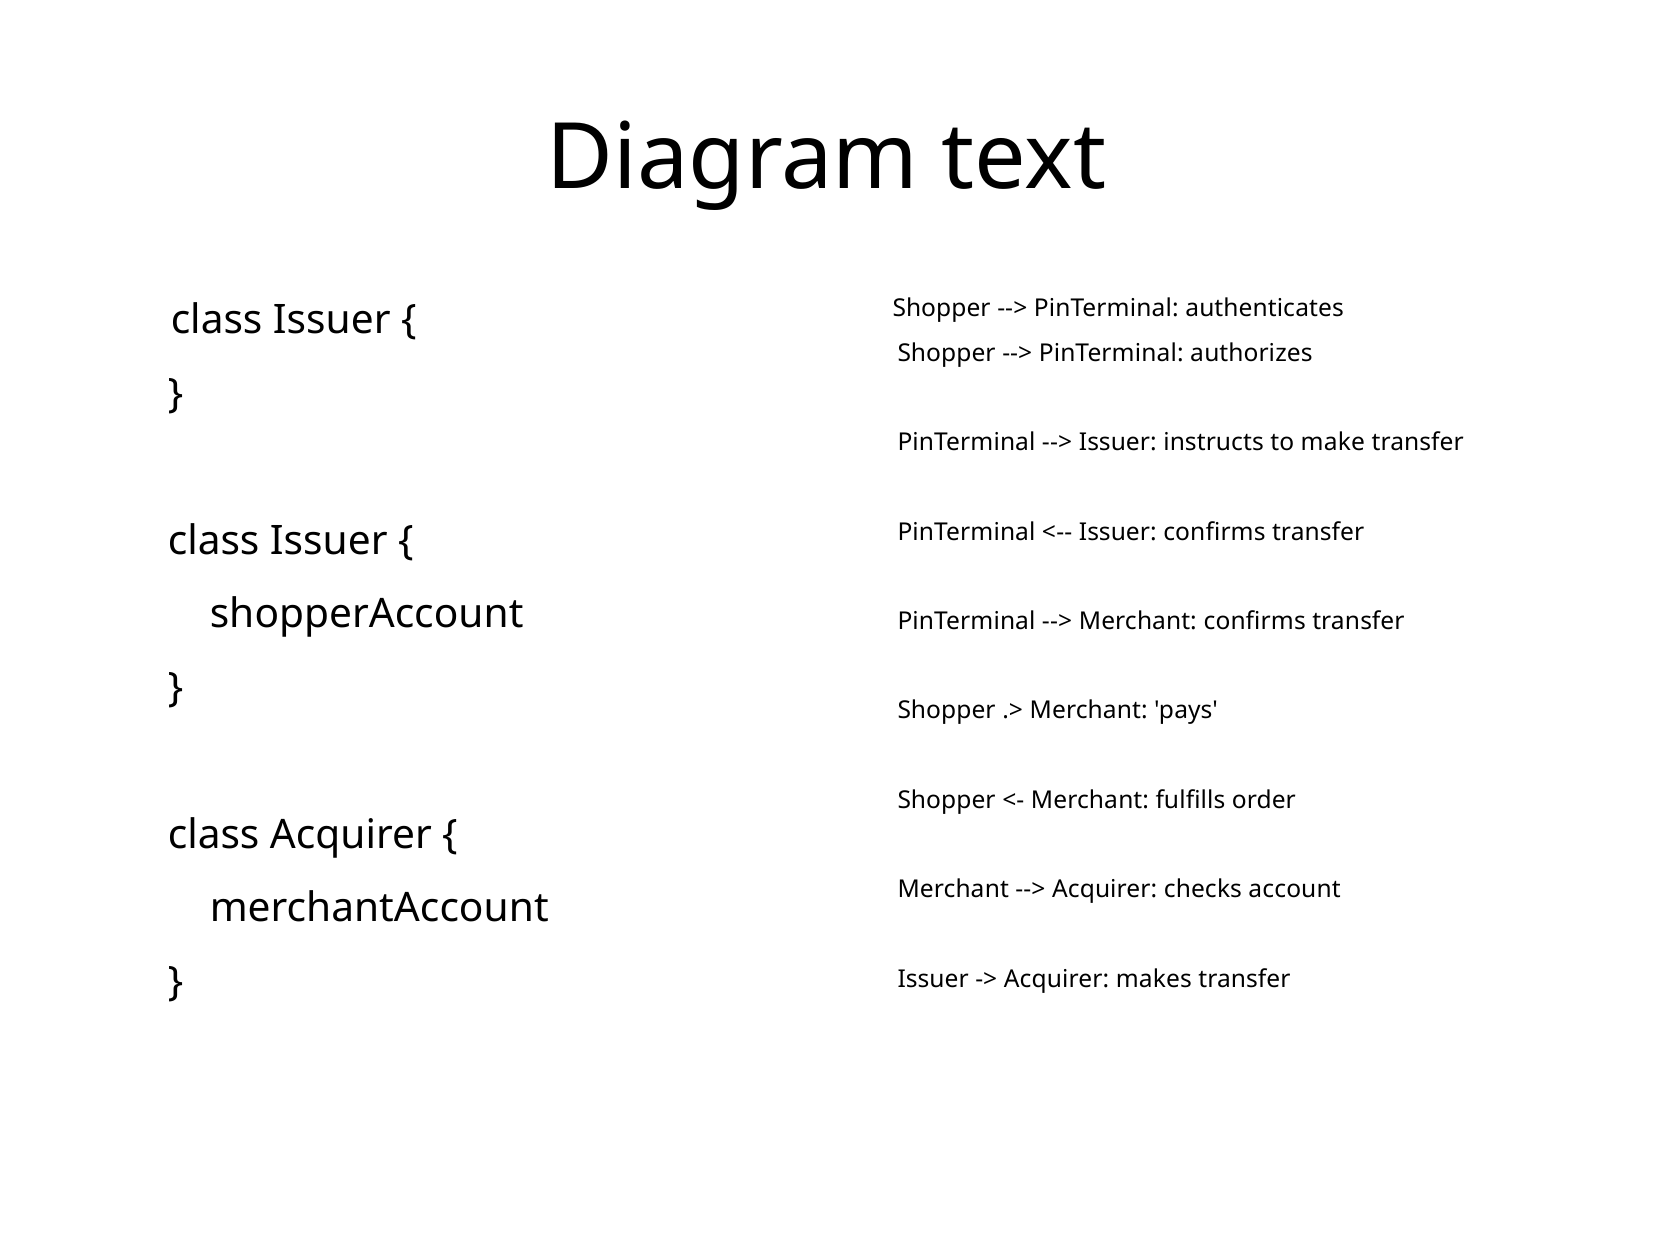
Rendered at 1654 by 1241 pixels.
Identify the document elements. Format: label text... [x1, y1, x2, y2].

list class Issuer { } class Issuer { shopperAccount } class Acquirer { merchantAccount } [82, 290, 809, 1010]
list Shopper --> PinTerminal: authenticates Shopper --> PinTerminal: authorizes PinTerminal --> Issuer: instructs to make transfer PinTerminal <-- Issuer: confirms transfer PinTerminal --> Merchant: confirms transfer Shopper .> Merchant: 'pays' Shopper <- Merchant: fulfills order Merchant --> Acquirer: checks account Issuer -> Acquirer: makes transfer [845, 290, 1572, 1010]
title Diagram text [82, 49, 1571, 257]
